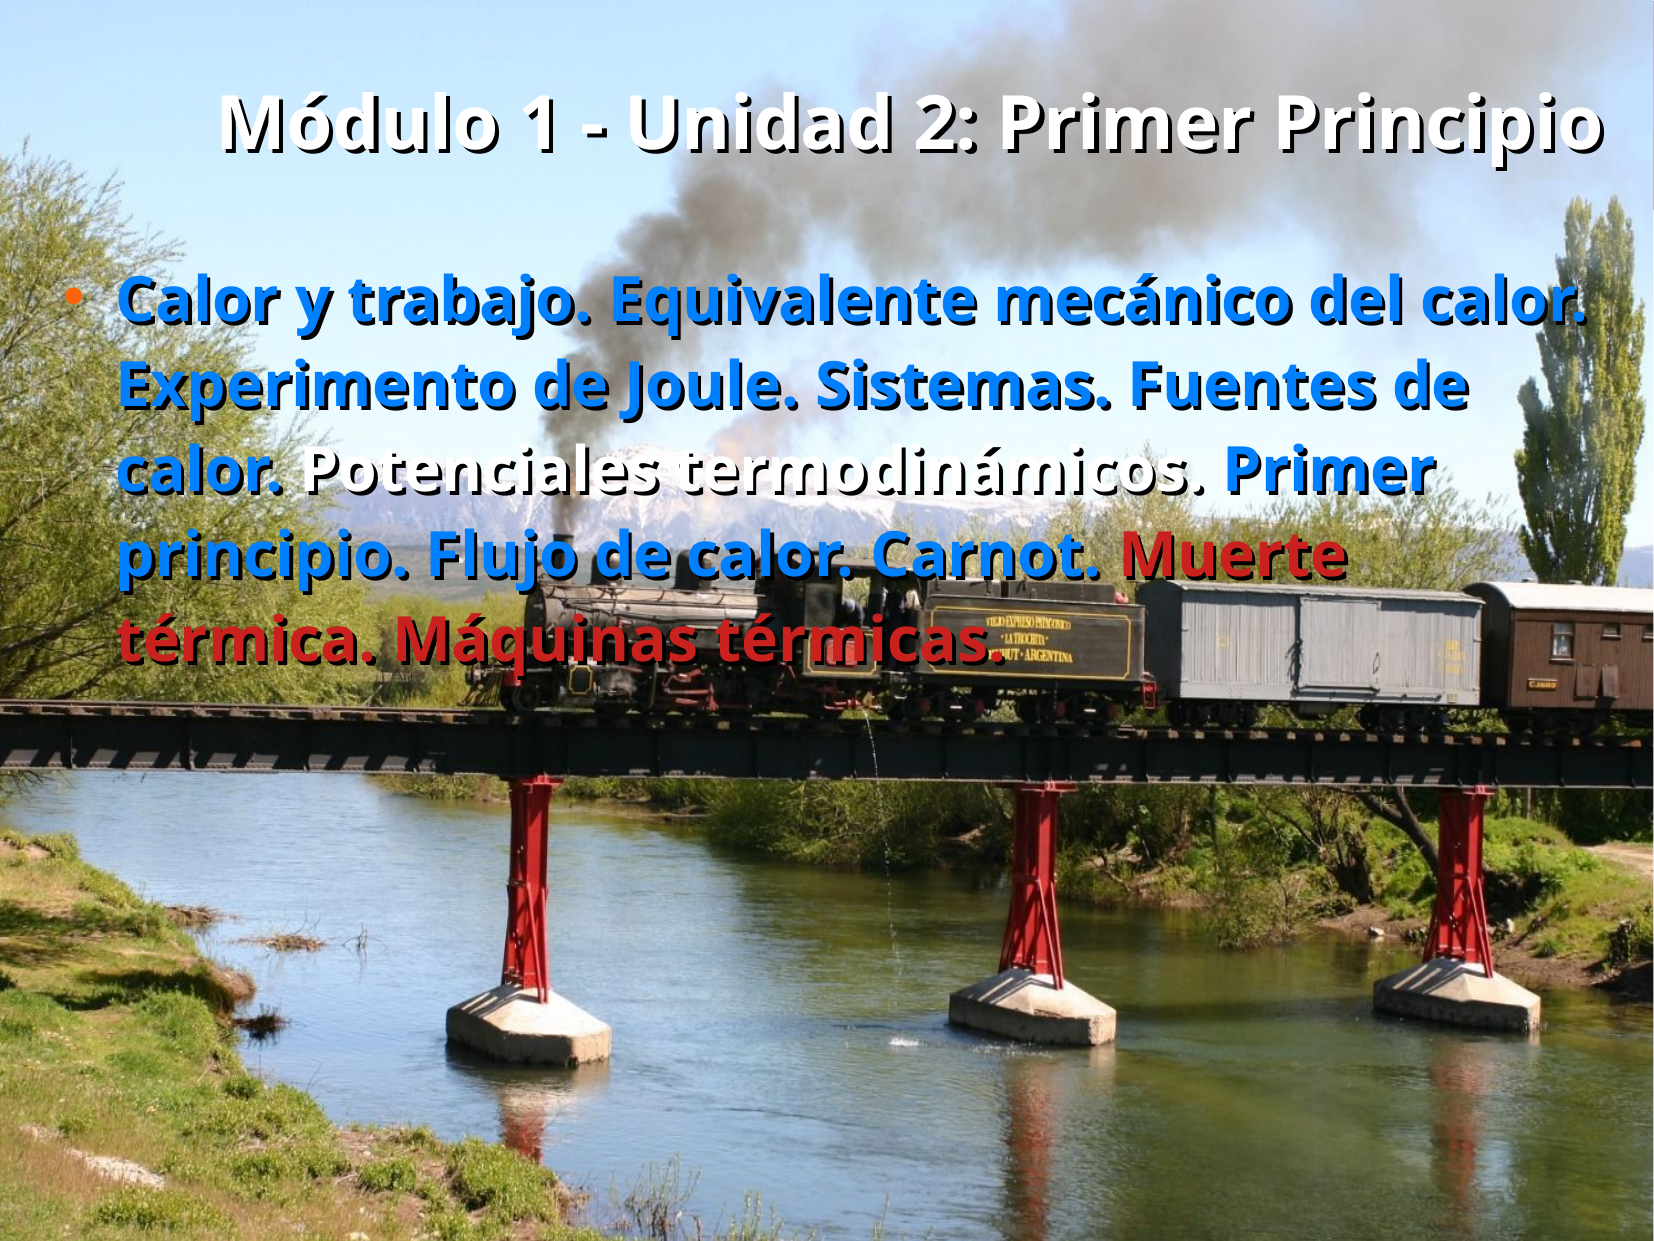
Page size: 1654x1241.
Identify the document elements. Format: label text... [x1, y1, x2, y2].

picture [0, 0, 1654, 1241]
title Módulo 1 - Unidad 2: Primer Principio [45, 0, 1606, 252]
list Calor y trabajo. Equivalente mecánico del calor. Experimento de Joule. Sistemas. Fuentes de calor. Potenciales termodinámicos. Primer principio. Flujo de calor. Carnot. Muerte térmica. Máquinas térmicas. [45, 255, 1606, 1156]
